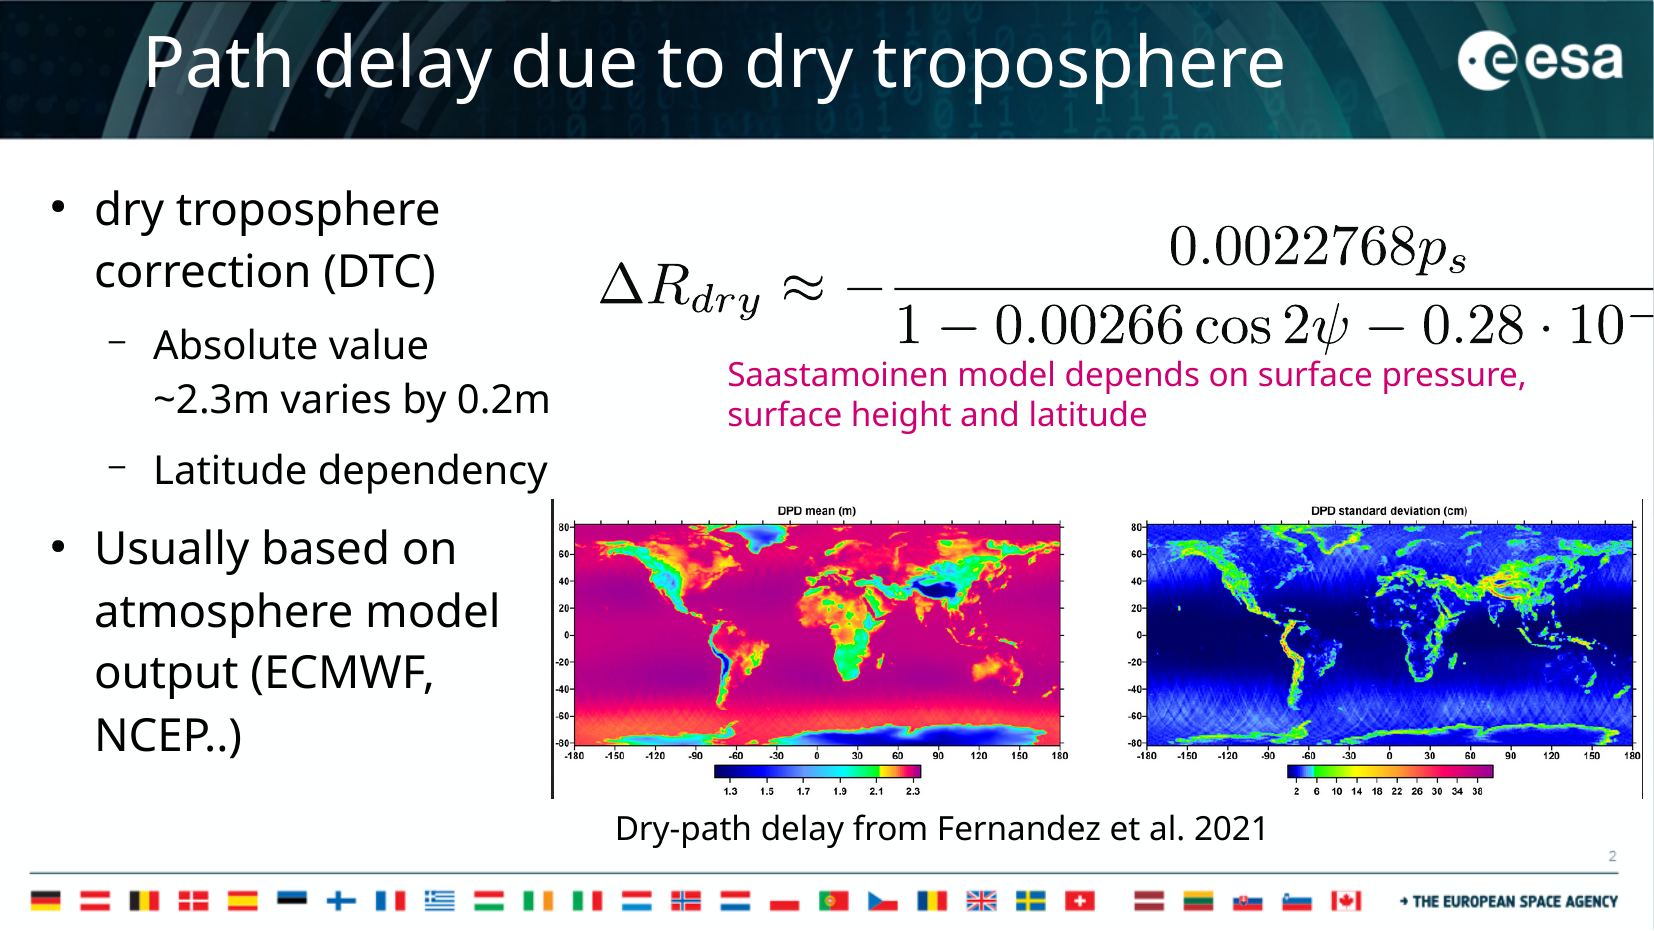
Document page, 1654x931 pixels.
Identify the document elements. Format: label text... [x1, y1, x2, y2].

text_box [996, 304, 1022, 345]
text_box [1202, 258, 1210, 265]
text_box [784, 275, 823, 287]
text_box [1312, 303, 1348, 345]
text_box [894, 287, 1654, 291]
text_box [899, 304, 919, 344]
title Path delay due to dry troposphere [29, 17, 1401, 102]
text_box [1455, 337, 1463, 344]
text_box Saastamoinen model depends on surface pressure, surface height and latitude [712, 345, 1613, 441]
text_box [1221, 317, 1248, 344]
list dry troposphere correction (DTC) Absolute value ~2.3m varies by 0.2m Latitude dependency Usually based on atmosphere model output (ECMWF, NCEP..) [35, 176, 552, 799]
text_box [1415, 238, 1446, 276]
text_box [738, 294, 760, 321]
text_box [1284, 304, 1308, 344]
text_box [1543, 325, 1550, 332]
text_box [1361, 225, 1386, 266]
picture [0, 0, 1654, 931]
text_box [715, 294, 735, 313]
text_box [847, 287, 883, 291]
text_box [1196, 317, 1219, 344]
text_box [1469, 304, 1494, 344]
text_box [1028, 337, 1035, 344]
text_box [600, 261, 643, 304]
text_box [1275, 225, 1299, 265]
text_box Dry-path delay from Fernandez et al. 2021 [600, 799, 1576, 855]
text_box [692, 283, 714, 313]
text_box [1498, 304, 1523, 345]
text_box [1333, 225, 1359, 266]
text_box [1449, 254, 1466, 274]
text_box [1129, 304, 1154, 345]
text_box [1216, 225, 1241, 266]
text_box [1100, 304, 1124, 344]
text_box [1303, 225, 1328, 265]
text_box [1171, 225, 1196, 266]
text_box [1041, 304, 1067, 345]
text_box [647, 263, 690, 305]
text_box [1598, 304, 1623, 345]
text_box [1572, 304, 1592, 344]
text_box [1070, 304, 1096, 345]
text_box [1158, 304, 1183, 345]
text_box [1245, 225, 1270, 266]
text_box [1251, 317, 1271, 344]
text_box [1424, 304, 1449, 345]
text_box [784, 288, 823, 301]
text_box [1390, 225, 1415, 266]
